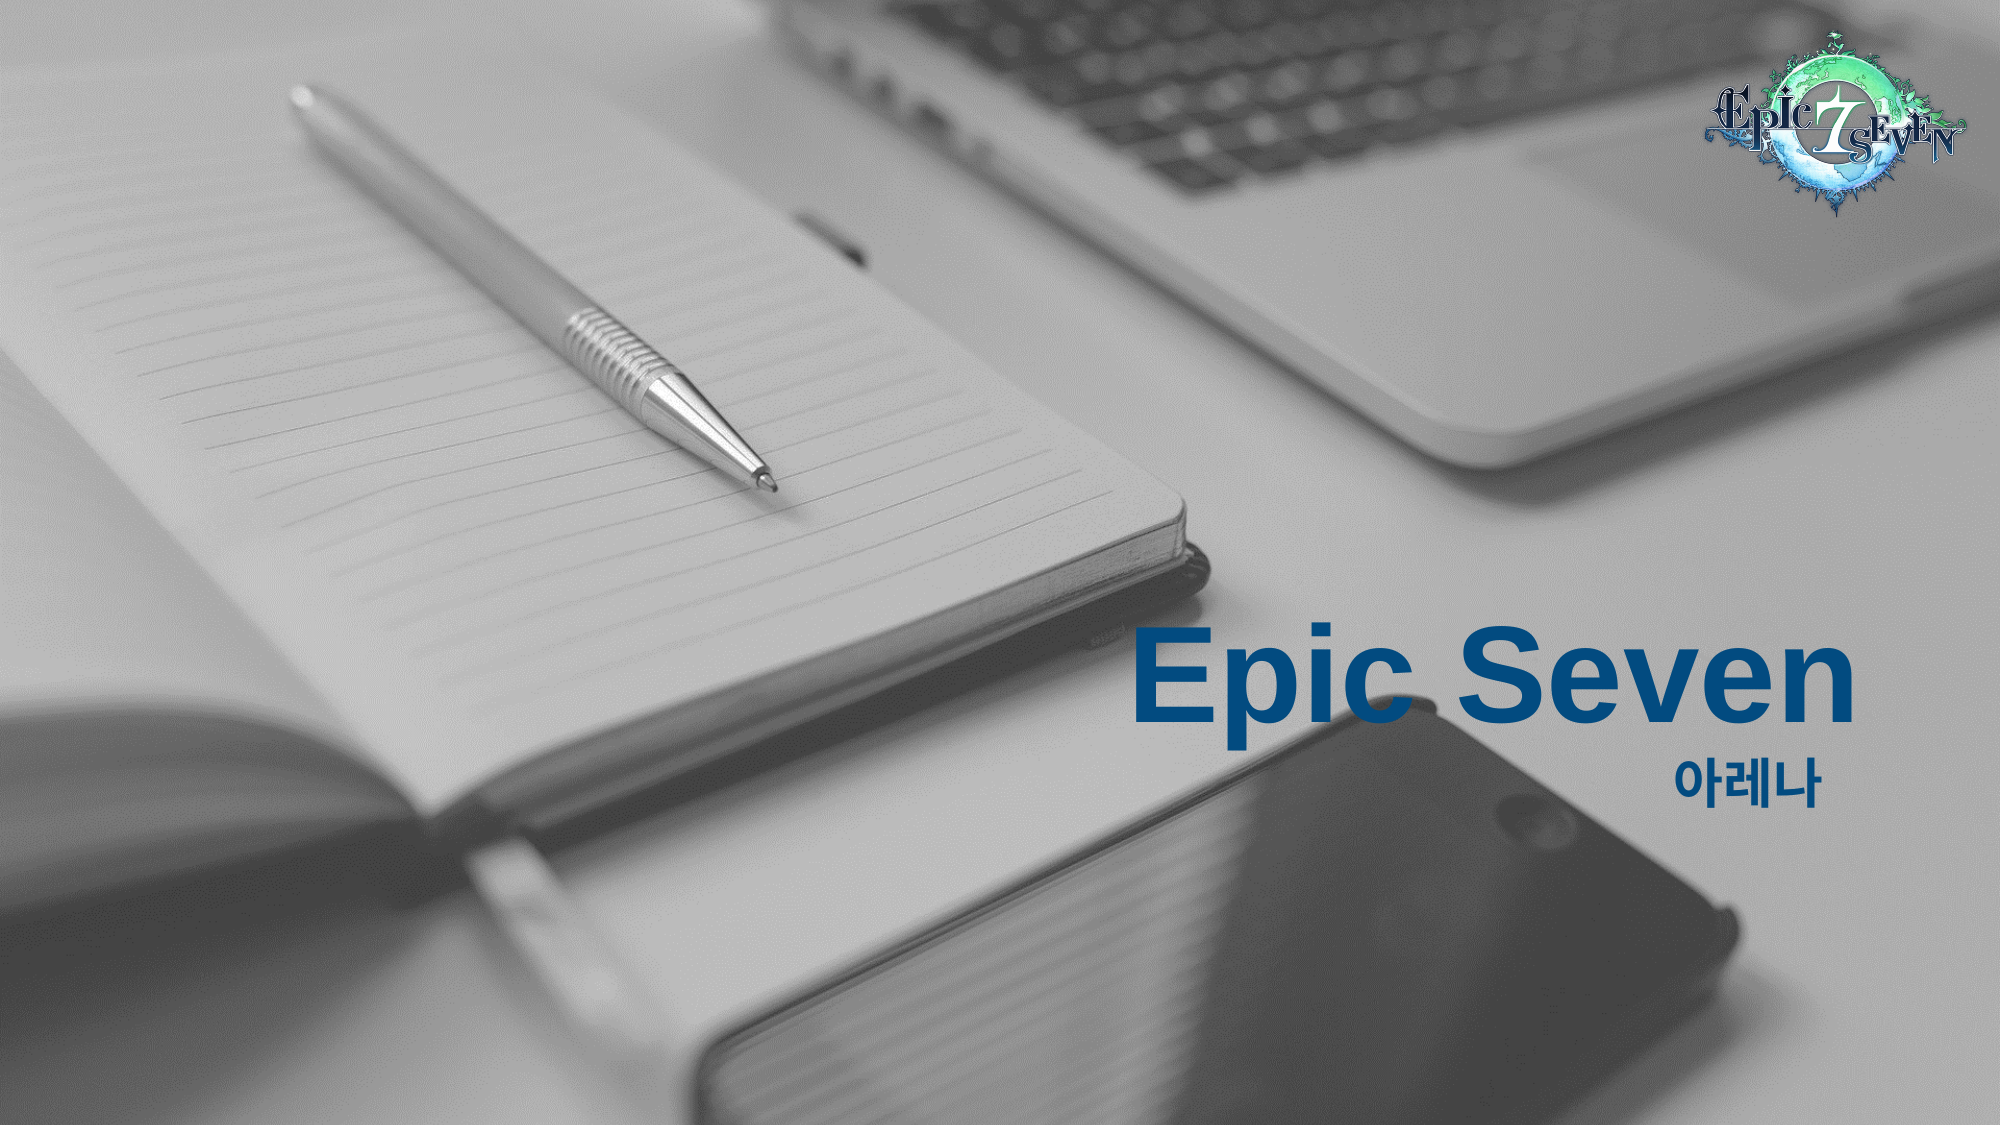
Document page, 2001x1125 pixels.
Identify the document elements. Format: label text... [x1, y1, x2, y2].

text_box 아레나 [1658, 741, 1839, 822]
text_box Epic Seven [1112, 577, 1877, 758]
picture [0, 0, 2000, 1125]
